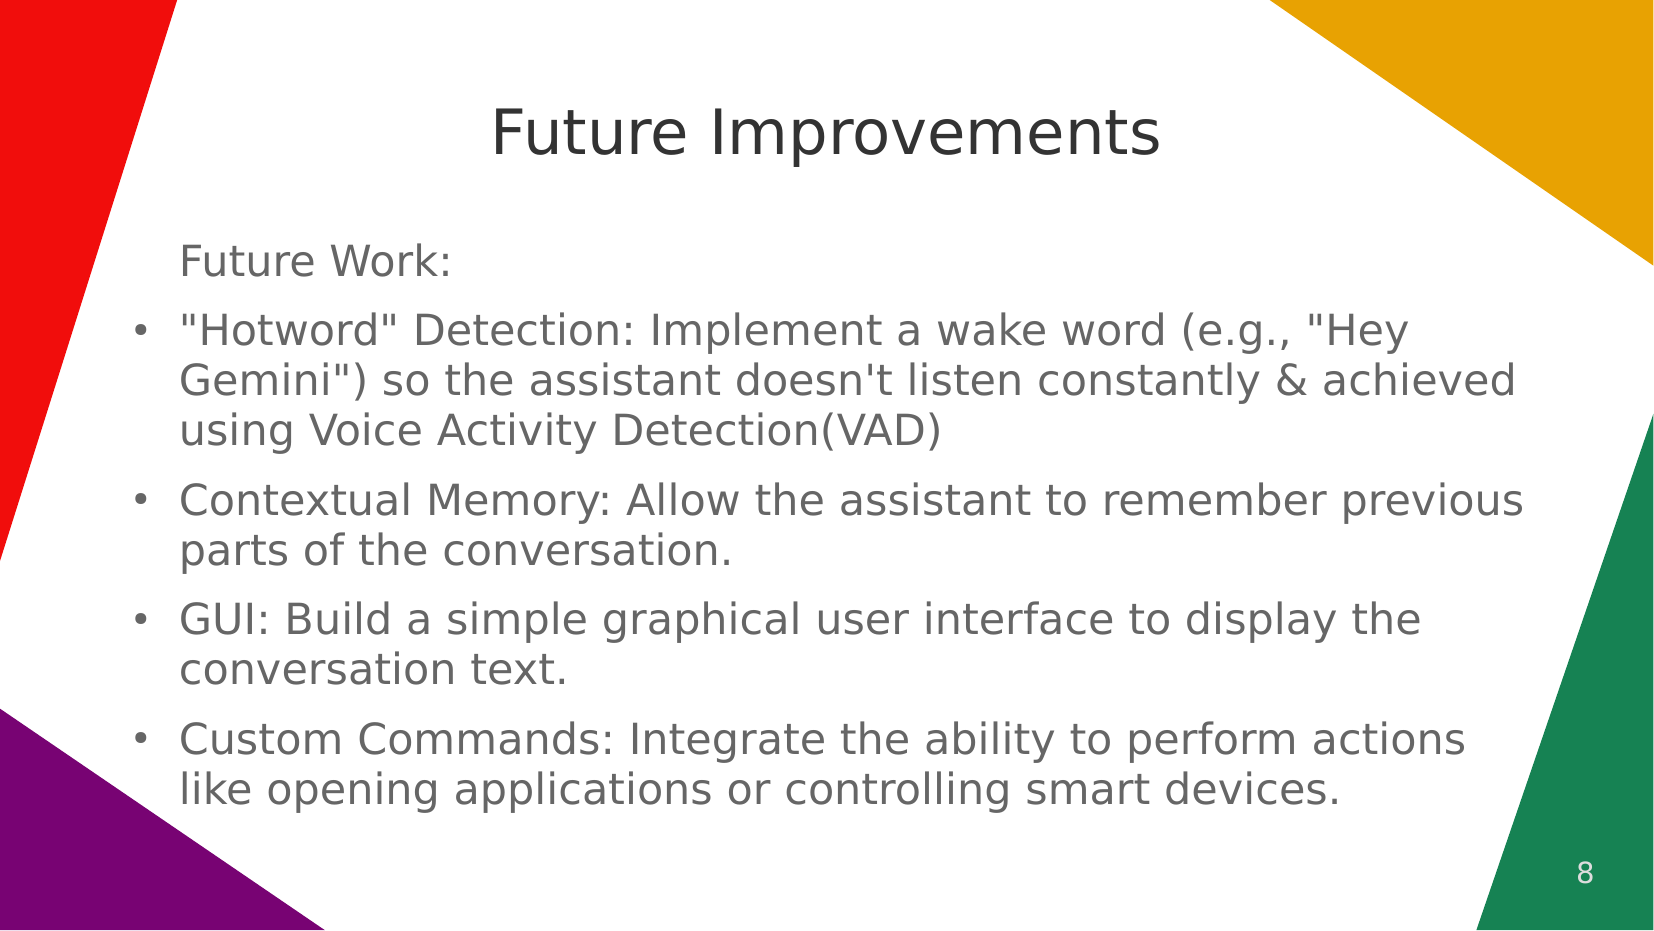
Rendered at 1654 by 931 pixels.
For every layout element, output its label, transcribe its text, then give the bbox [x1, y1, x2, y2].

list Future Work: "Hotword" Detection: Implement a wake word (e.g., "Hey Gemini") so the assistant doesn't listen constantly & achieved using Voice Activity Detection(VAD) Contextual Memory: Allow the assistant to remember previous parts of the conversation. GUI: Build a simple graphical user interface to display the conversation text. Custom Commands: Integrate the ability to perform actions like opening applications or controlling smart devices. [118, 236, 1536, 827]
title Future Improvements [118, 59, 1536, 207]
